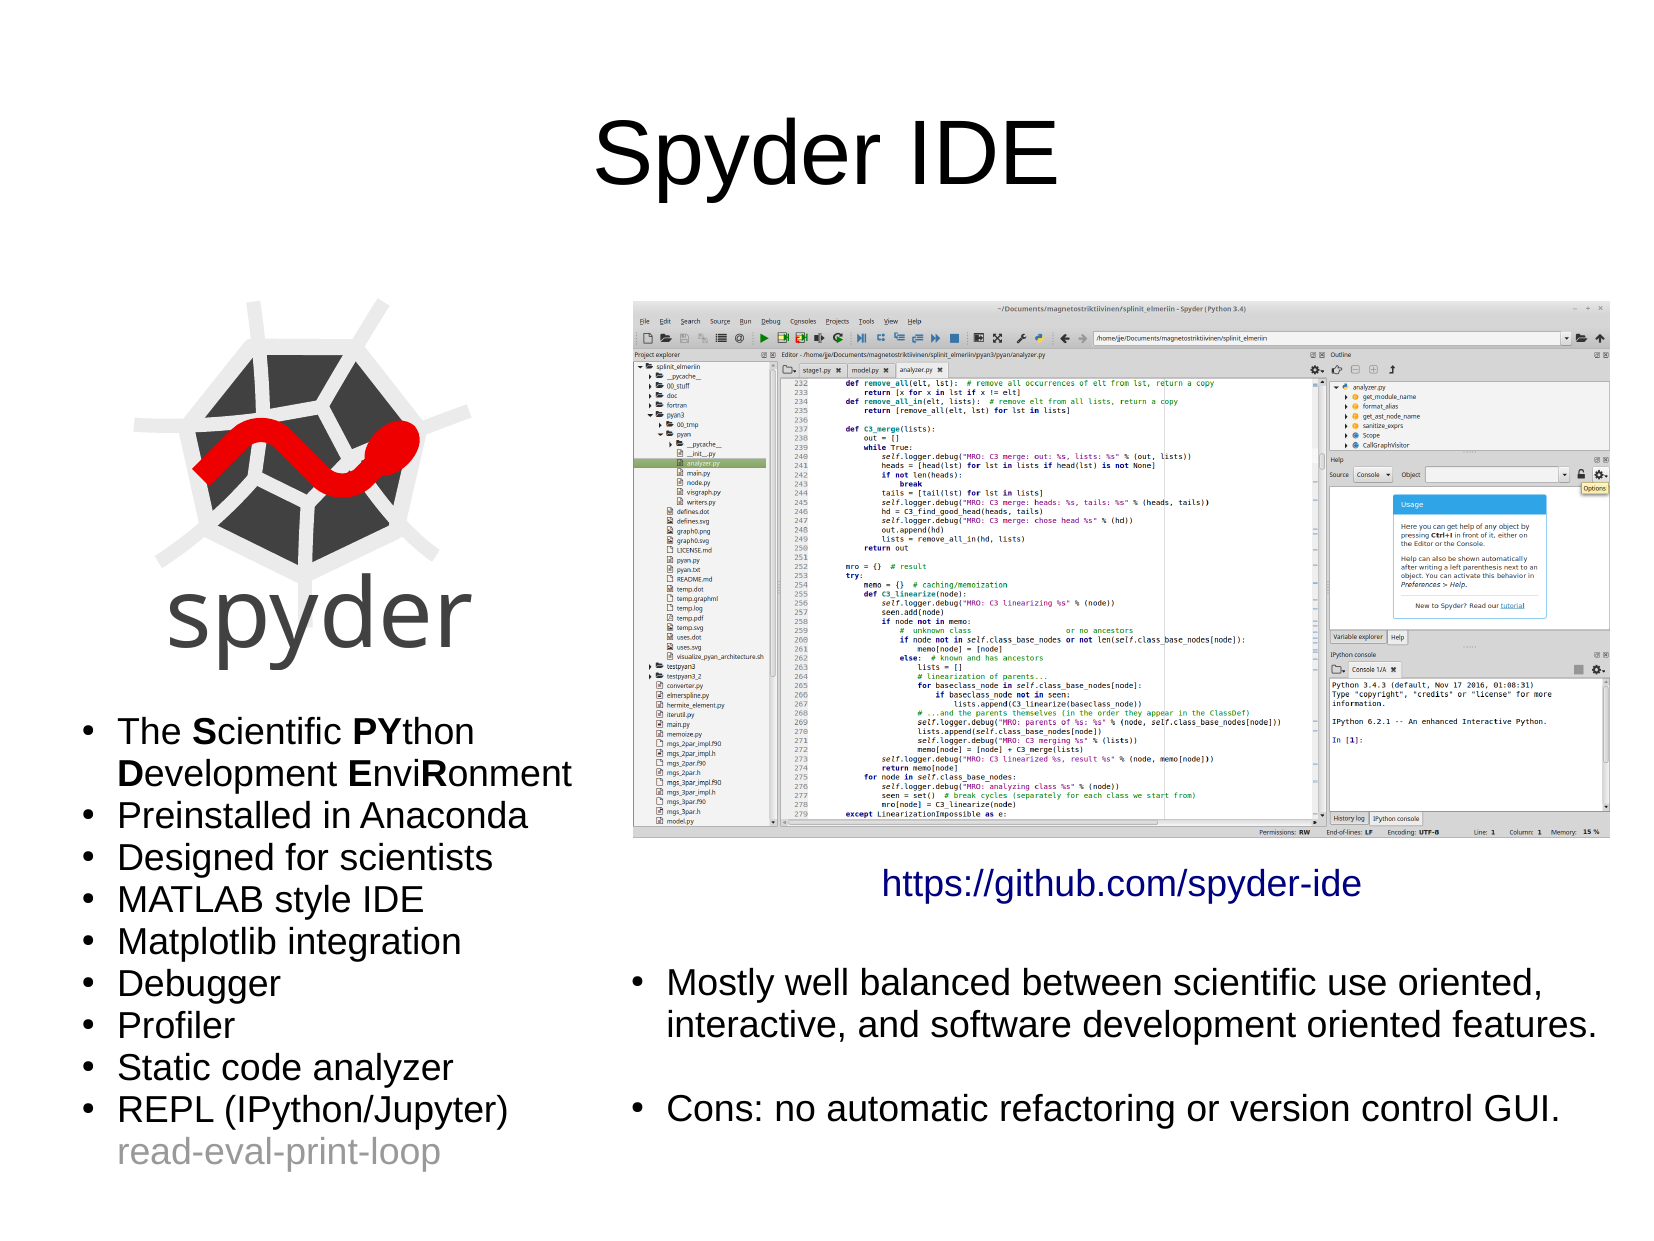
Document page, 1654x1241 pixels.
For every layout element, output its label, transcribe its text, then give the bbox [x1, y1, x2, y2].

picture [114, 294, 490, 670]
text_box Mostly well balanced between scientific use oriented, interactive, and software development oriented features. Cons: no automatic refactoring or version control GUI. [616, 954, 1614, 1179]
text_box https://github.com/spyder-ide [866, 855, 1392, 916]
picture [633, 301, 1610, 838]
title Spyder IDE [82, 49, 1571, 257]
text_box The Scientific PYthon Development EnviRonment Preinstalled in Anaconda Designed for scientists MATLAB style IDE Matplotlib integration Debugger Profiler Static code analyzer REPL (IPython/Jupyter) read-eval-print-loop [66, 703, 601, 1180]
